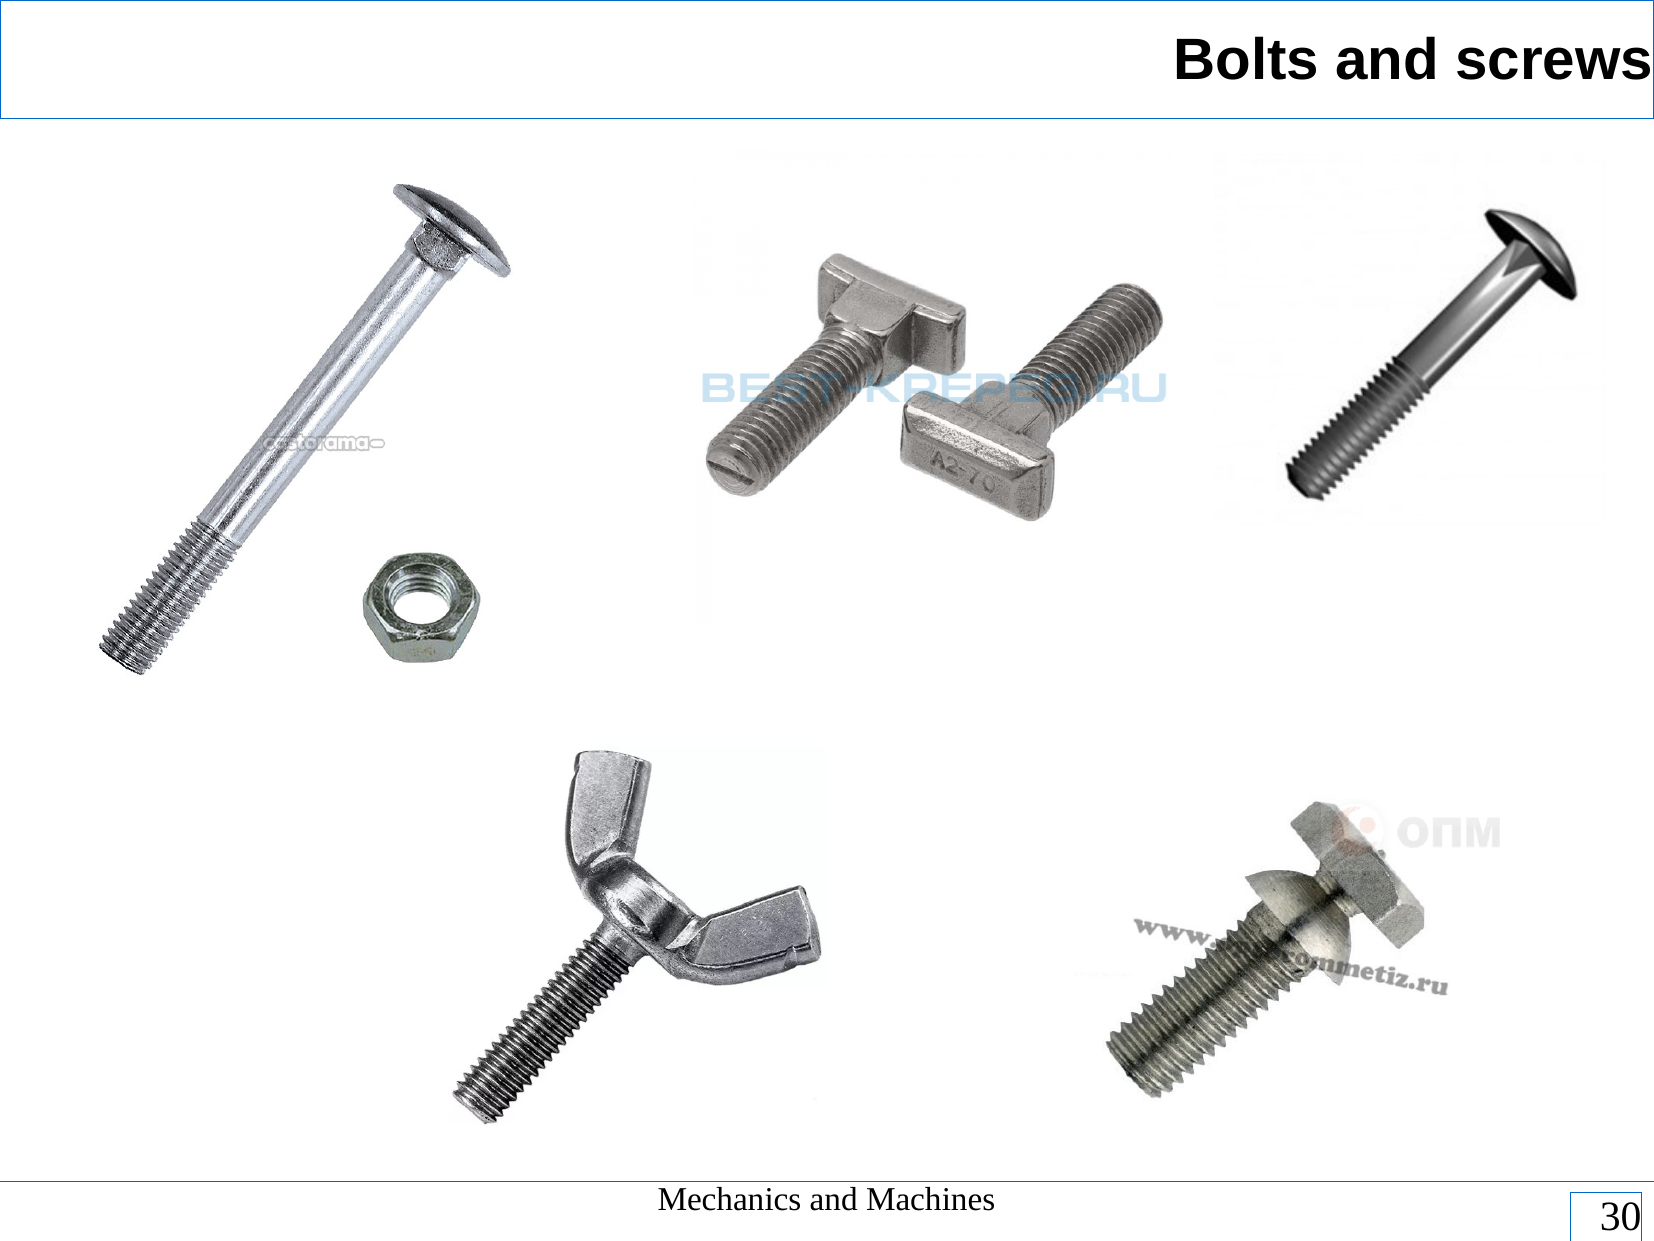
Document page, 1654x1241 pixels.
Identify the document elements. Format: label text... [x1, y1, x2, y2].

picture [694, 149, 1171, 626]
picture [1074, 794, 1501, 1112]
picture [15, 134, 826, 1126]
title Bolts and screws [0, 0, 1654, 119]
picture [1214, 153, 1606, 526]
